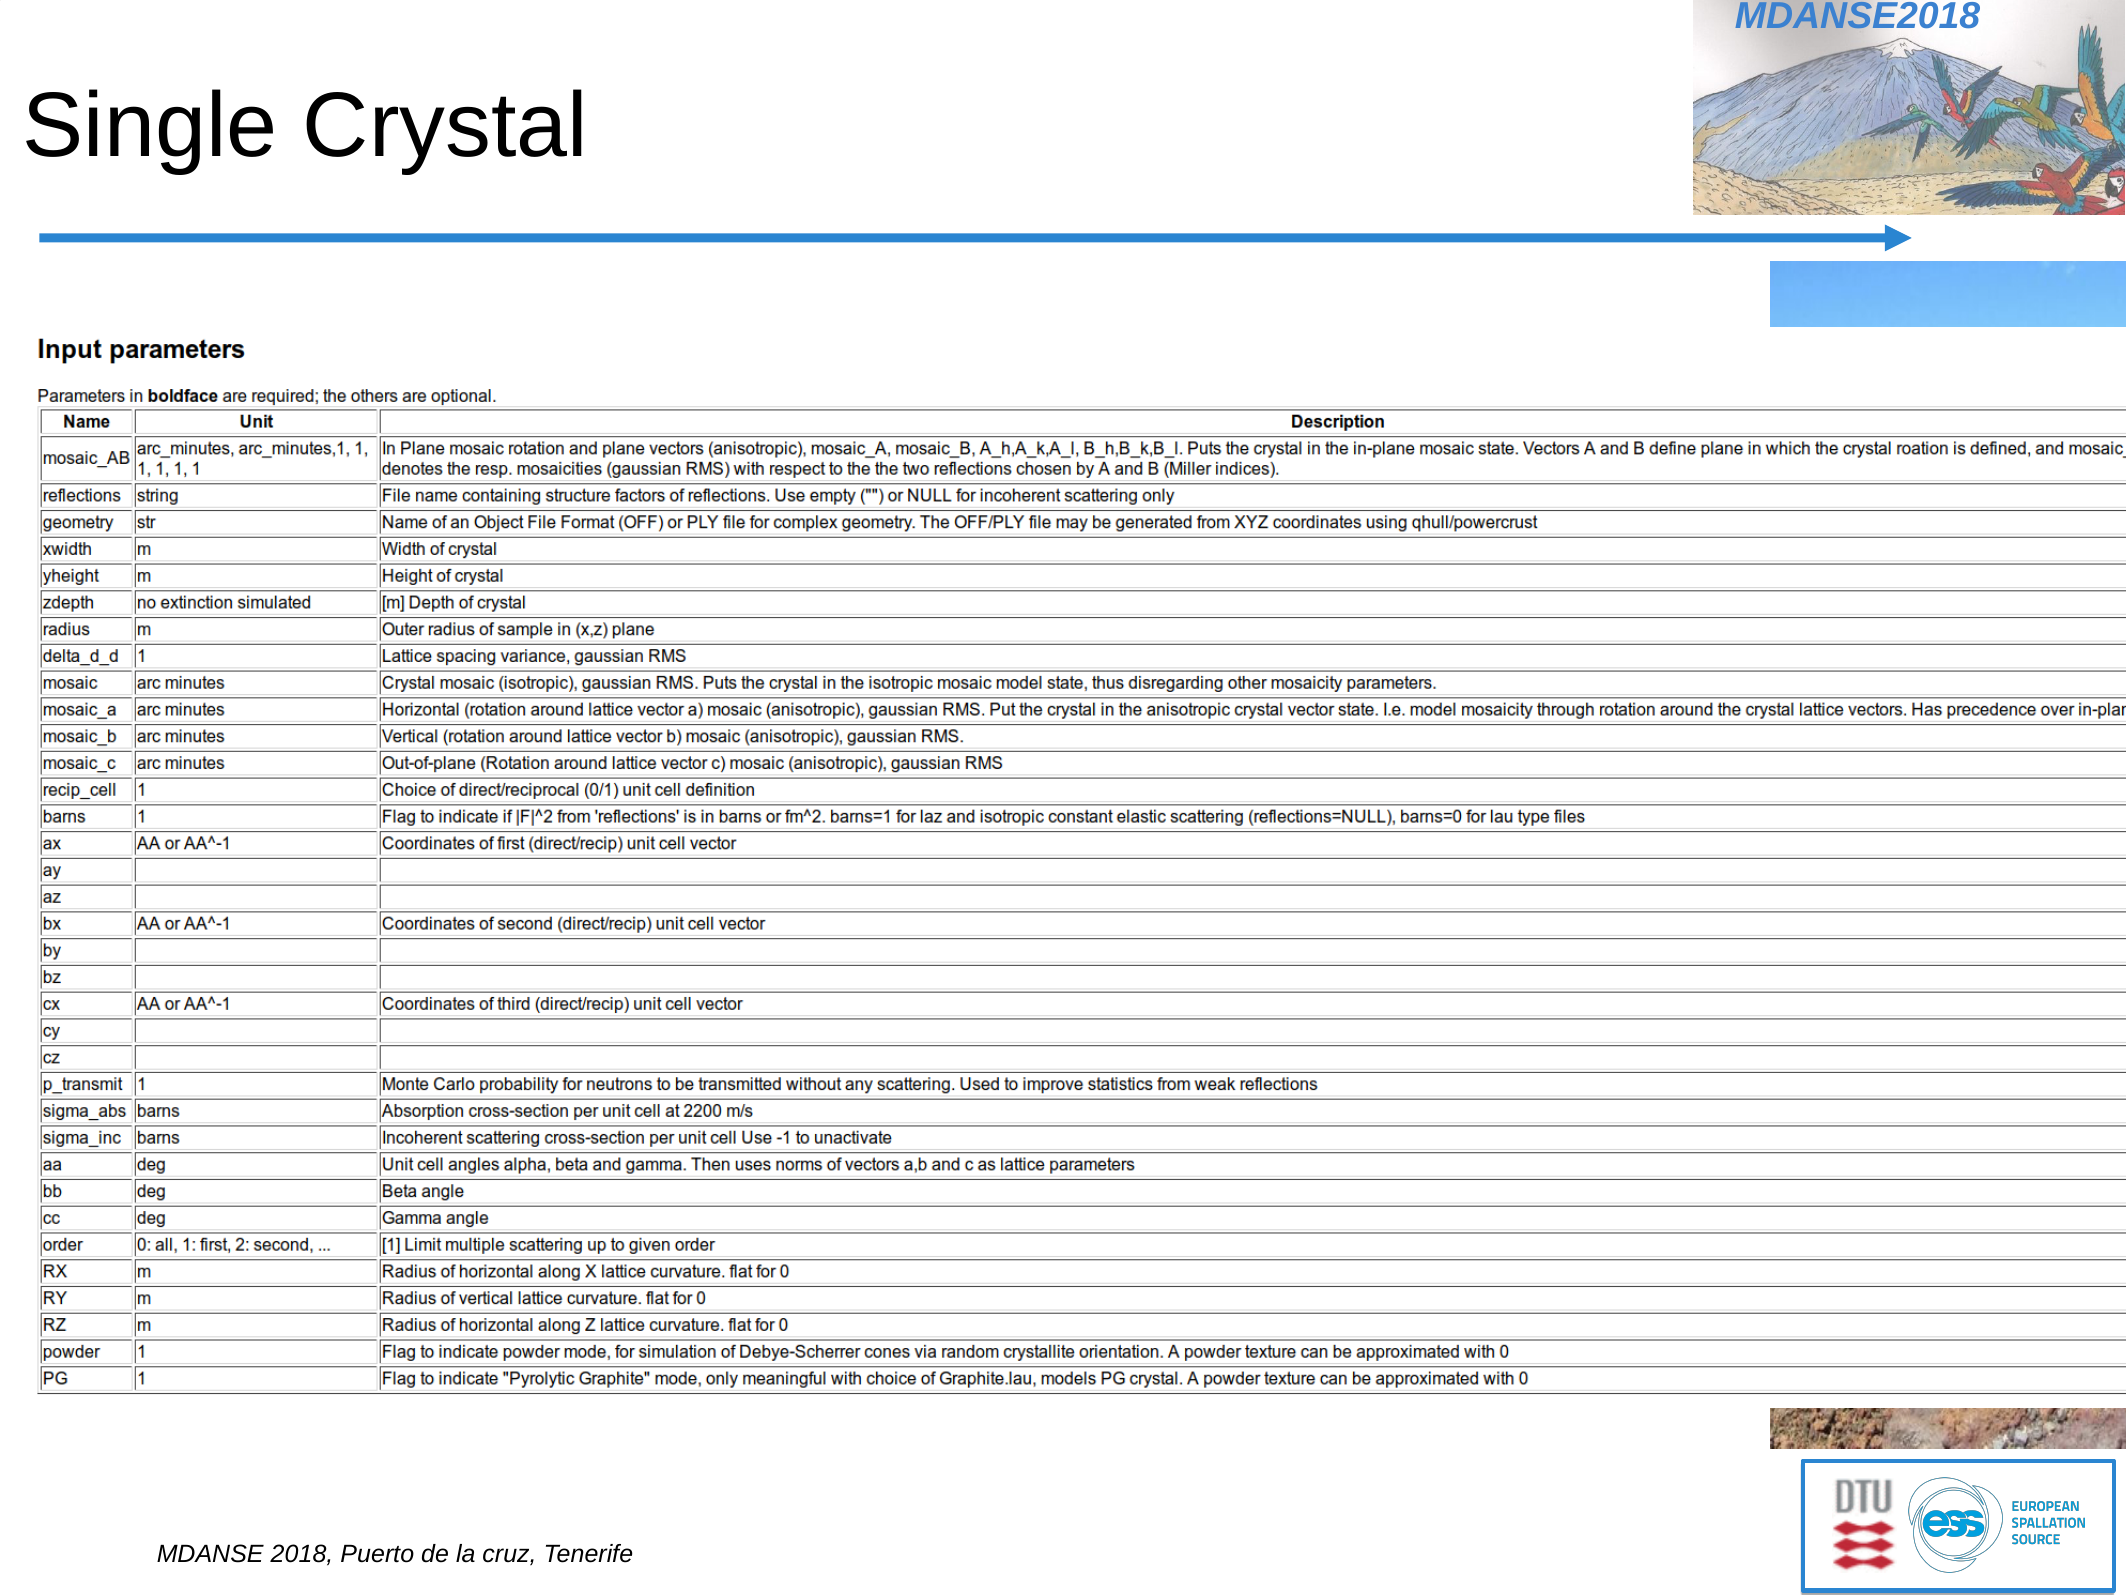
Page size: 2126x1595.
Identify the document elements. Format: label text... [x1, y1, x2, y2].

picture [1908, 1477, 2085, 1573]
picture [30, 261, 2126, 1449]
picture [1693, 0, 2125, 215]
picture [1832, 1477, 1897, 1573]
title Single Crystal [22, 40, 1938, 209]
